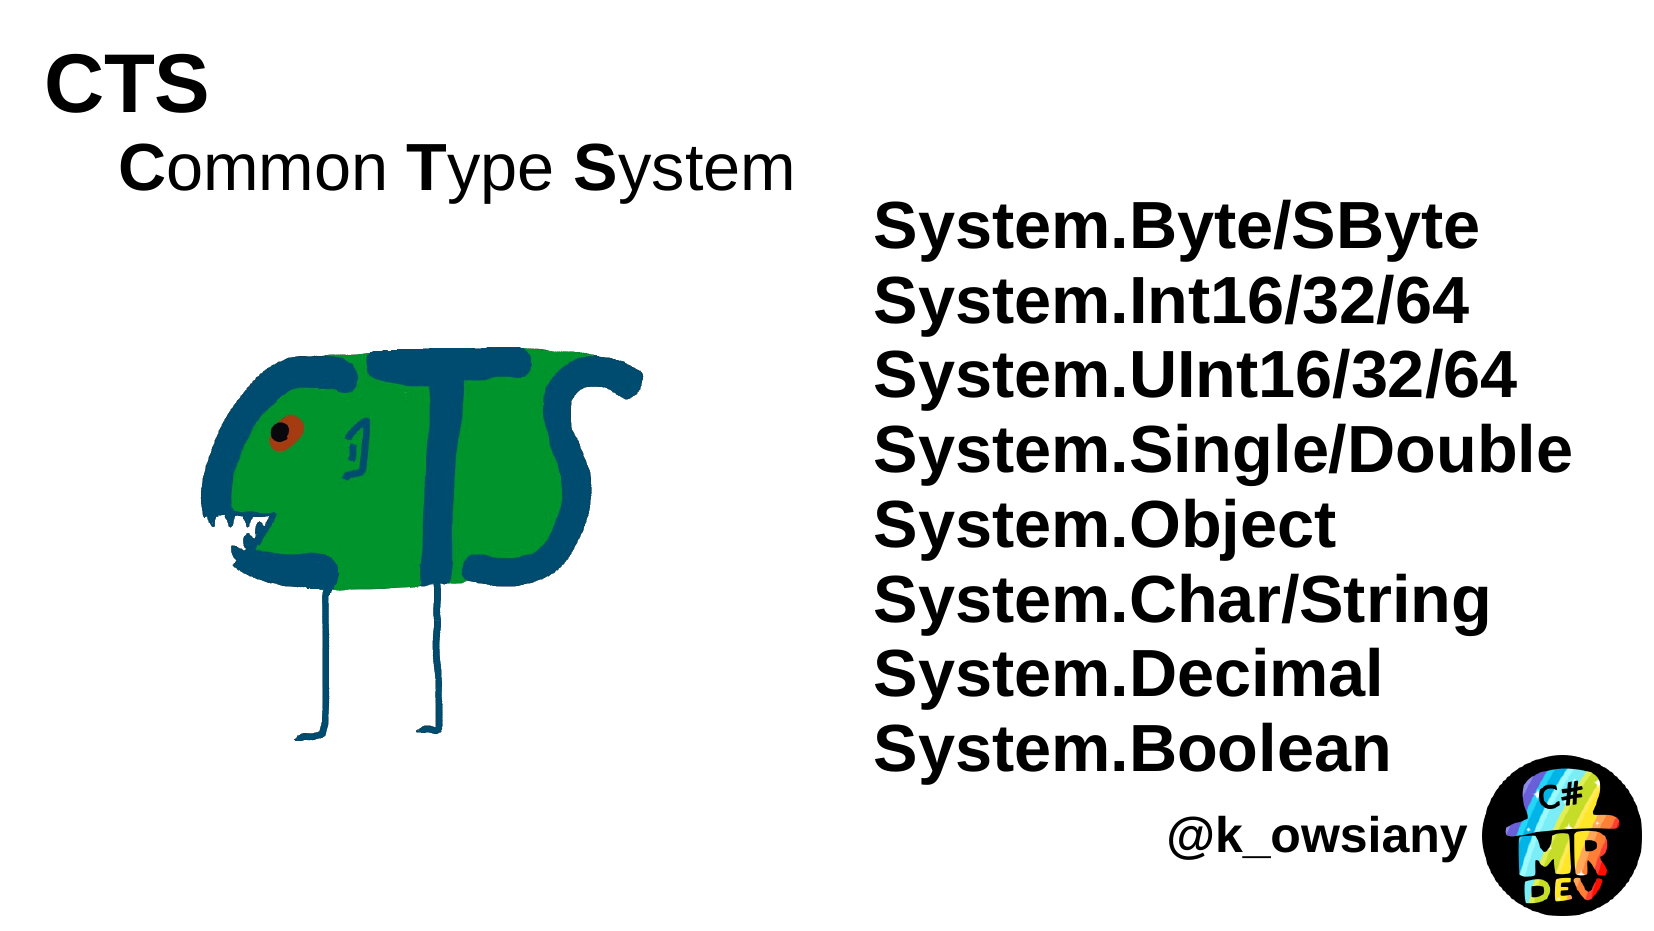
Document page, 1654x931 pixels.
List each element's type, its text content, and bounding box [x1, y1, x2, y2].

text_box CTS Common Type System [0, 29, 812, 213]
text_box System.Byte/SByte System.Int16/32/64 System.UInt16/32/64 System.Single/Double System.Object System.Char/String System.Decimal System.Boolean [858, 180, 1589, 794]
picture [1482, 755, 1642, 916]
picture [196, 342, 650, 745]
